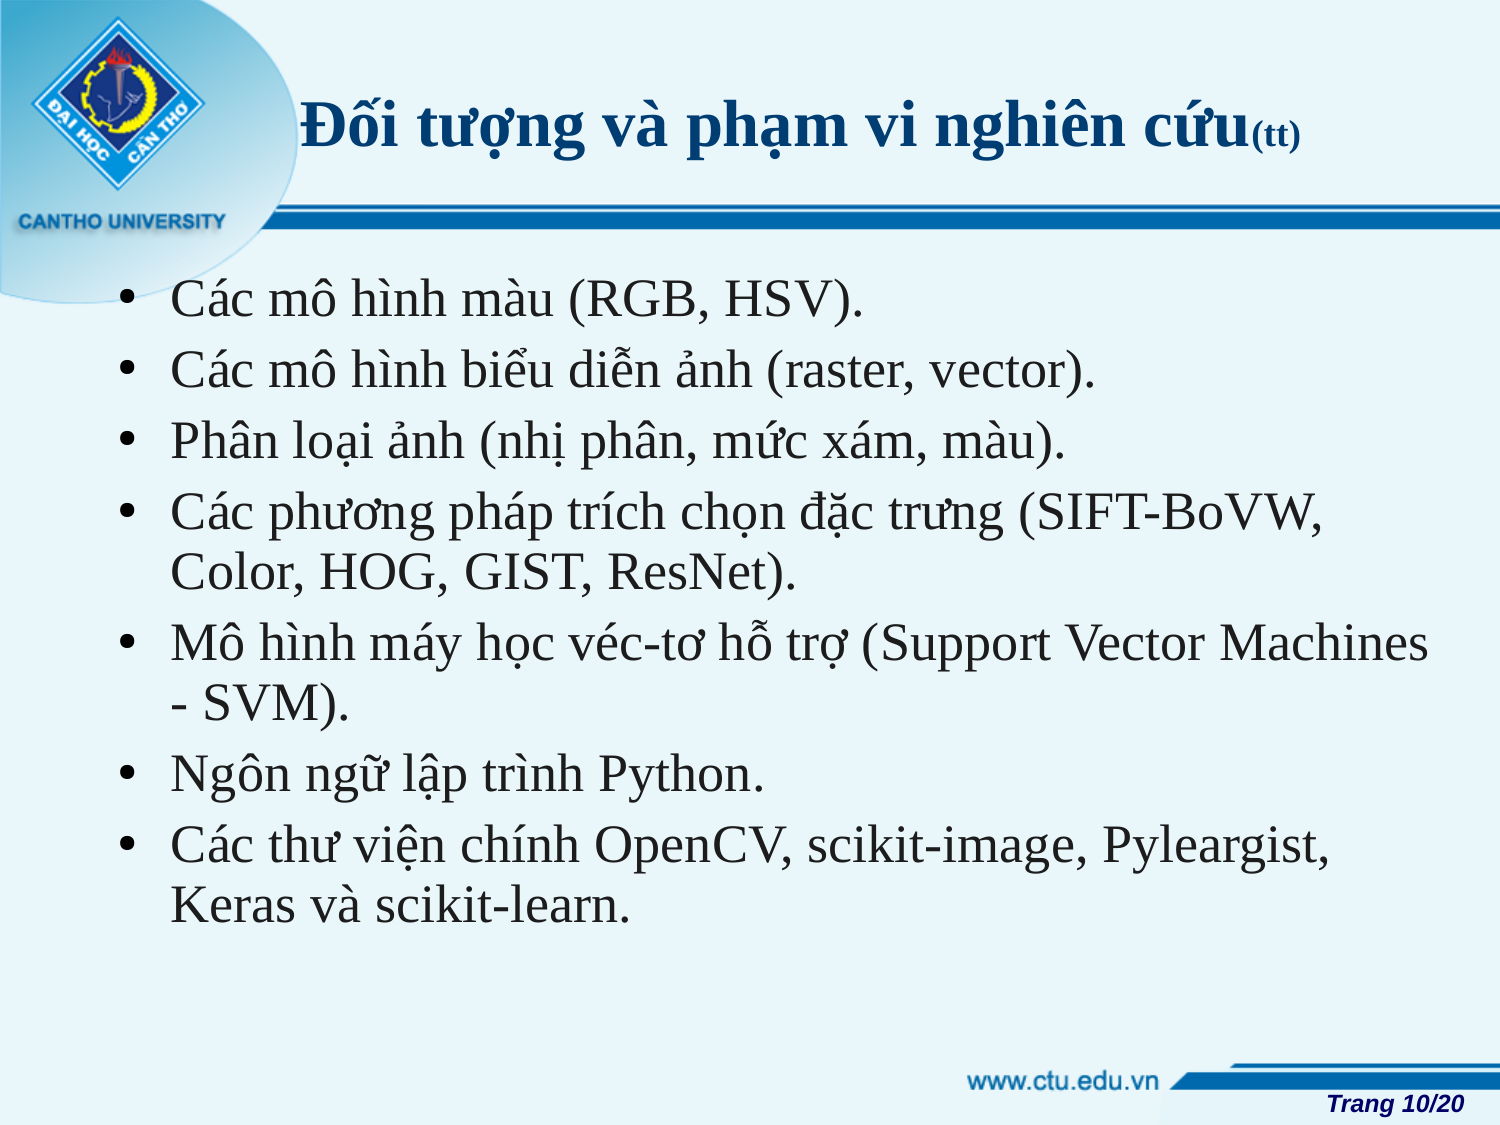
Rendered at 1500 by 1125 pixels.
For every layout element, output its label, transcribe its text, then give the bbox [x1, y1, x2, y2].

list Các mô hình màu (RGB, HSV). Các mô hình biểu diễn ảnh (raster, vector). Phân loại ảnh (nhị phân, mức xám, màu). Các phương pháp trích chọn đặc trưng (SIFT-BoVW, Color, HOG, GIST, ResNet). Mô hình máy học véc-tơ hỗ trợ (Support Vector Machines - SVM). Ngôn ngữ lập trình Python. Các thư viện chính OpenCV, scikit-image, Pyleargist, Keras và scikit-learn. [99, 267, 1450, 1038]
picture [0, 0, 1500, 1125]
title Đối tượng và phạm vi nghiên cứu(tt) [299, 46, 1462, 202]
text_box Trang 10/20 [1311, 1080, 1497, 1125]
